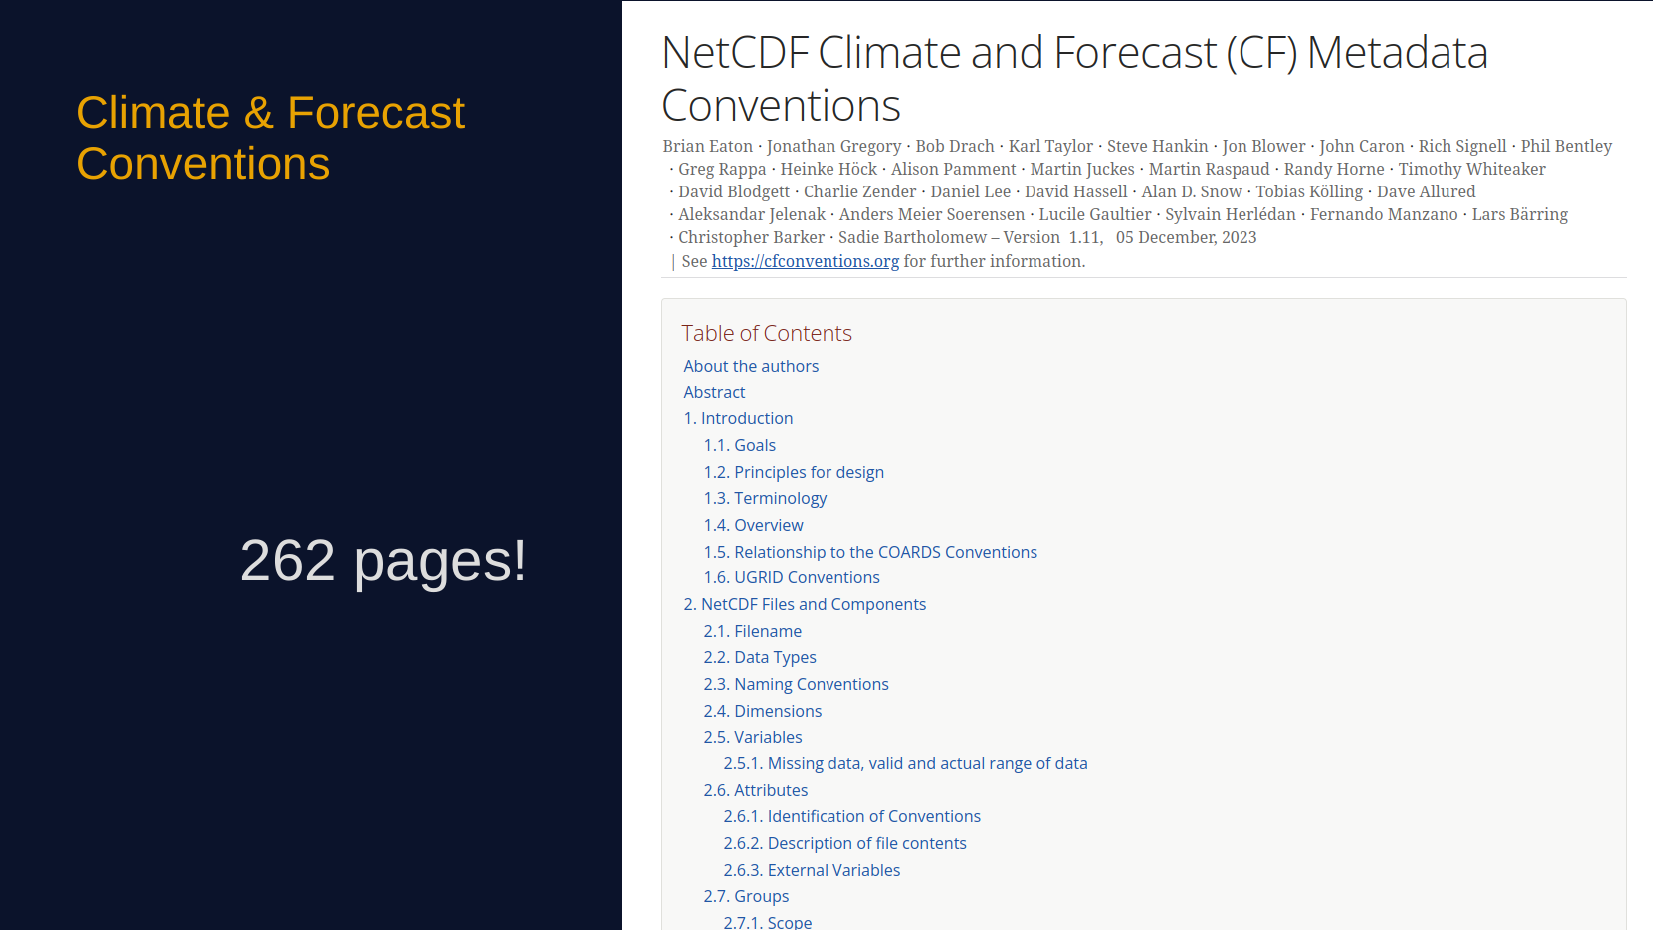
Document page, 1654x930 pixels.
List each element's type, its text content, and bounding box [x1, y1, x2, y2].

picture [622, 1, 1653, 930]
text_box Climate & Forecast Conventions [61, 79, 494, 226]
text_box 262 pages! [225, 520, 544, 601]
